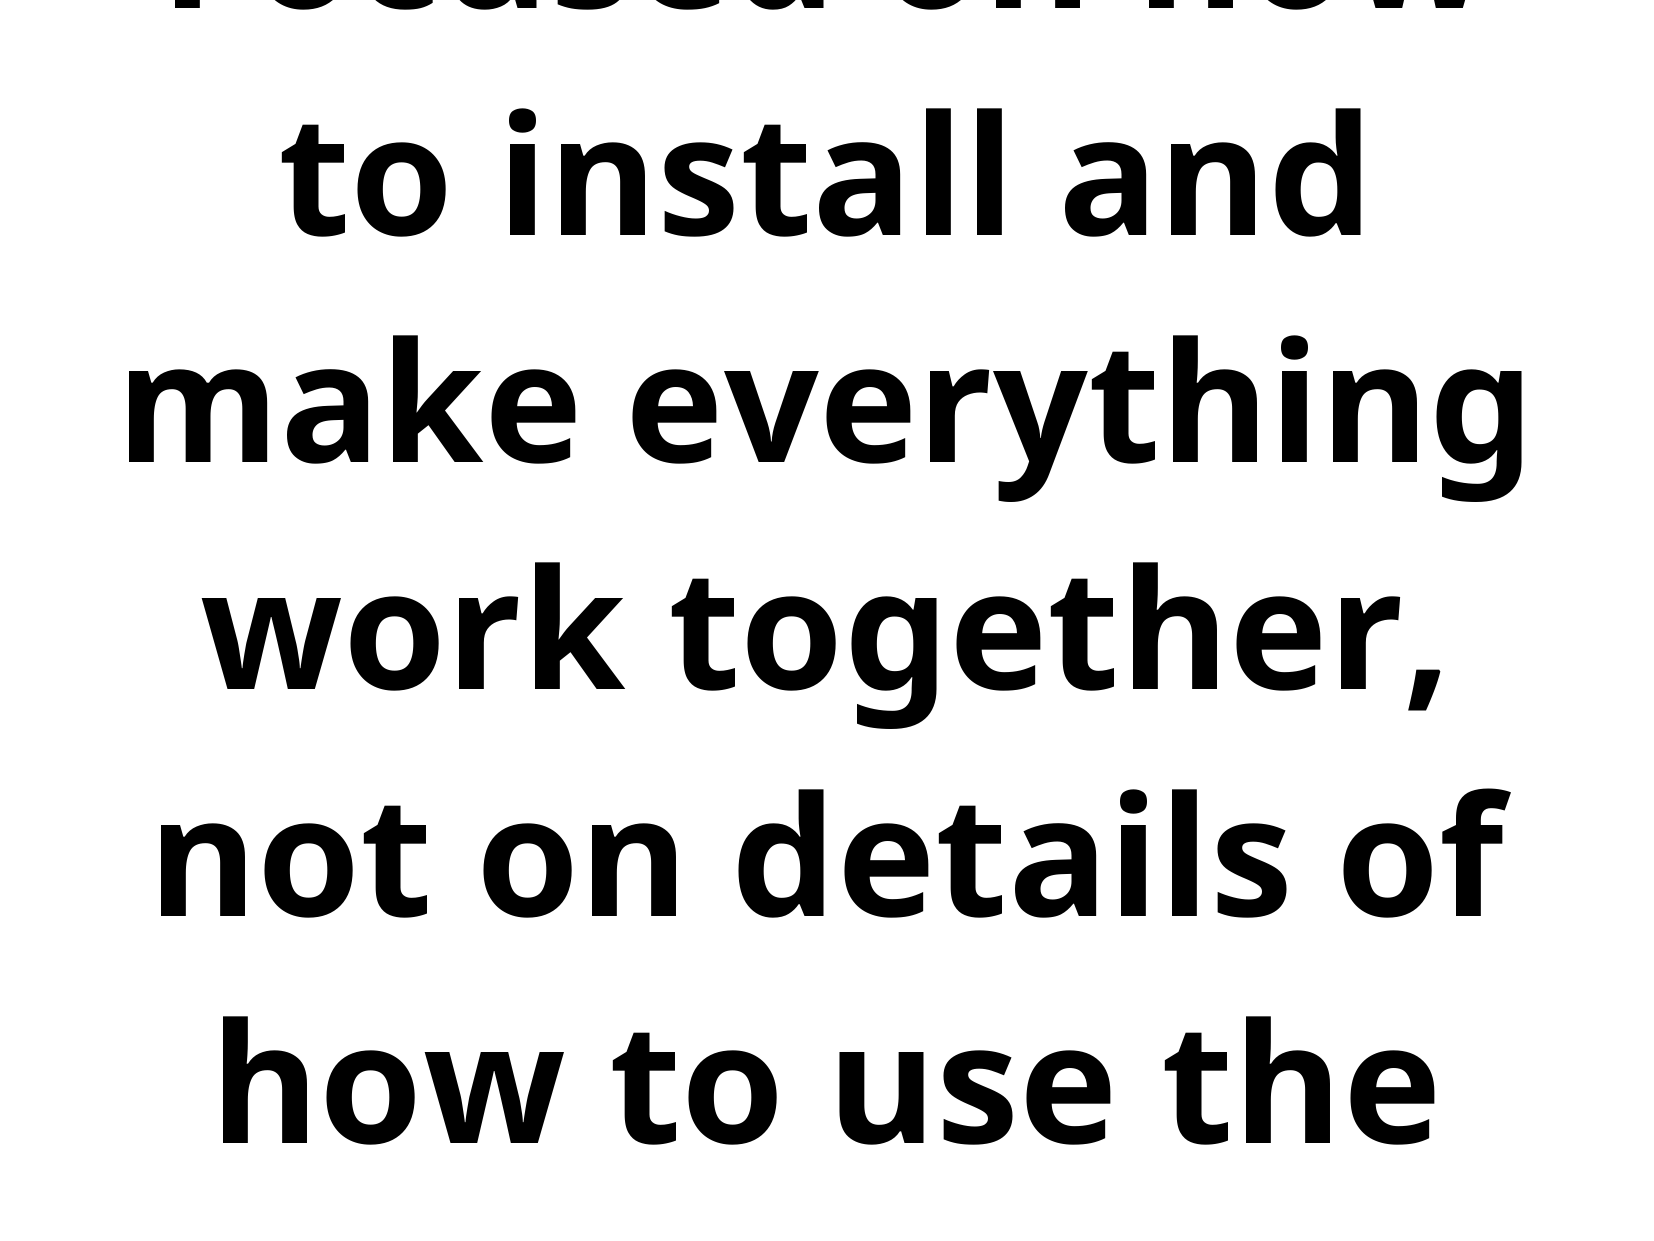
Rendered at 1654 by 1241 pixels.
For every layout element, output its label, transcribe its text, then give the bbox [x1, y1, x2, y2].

title Focused on how to install and make everything work together, not on details of how to use the tools [82, 49, 1571, 1201]
